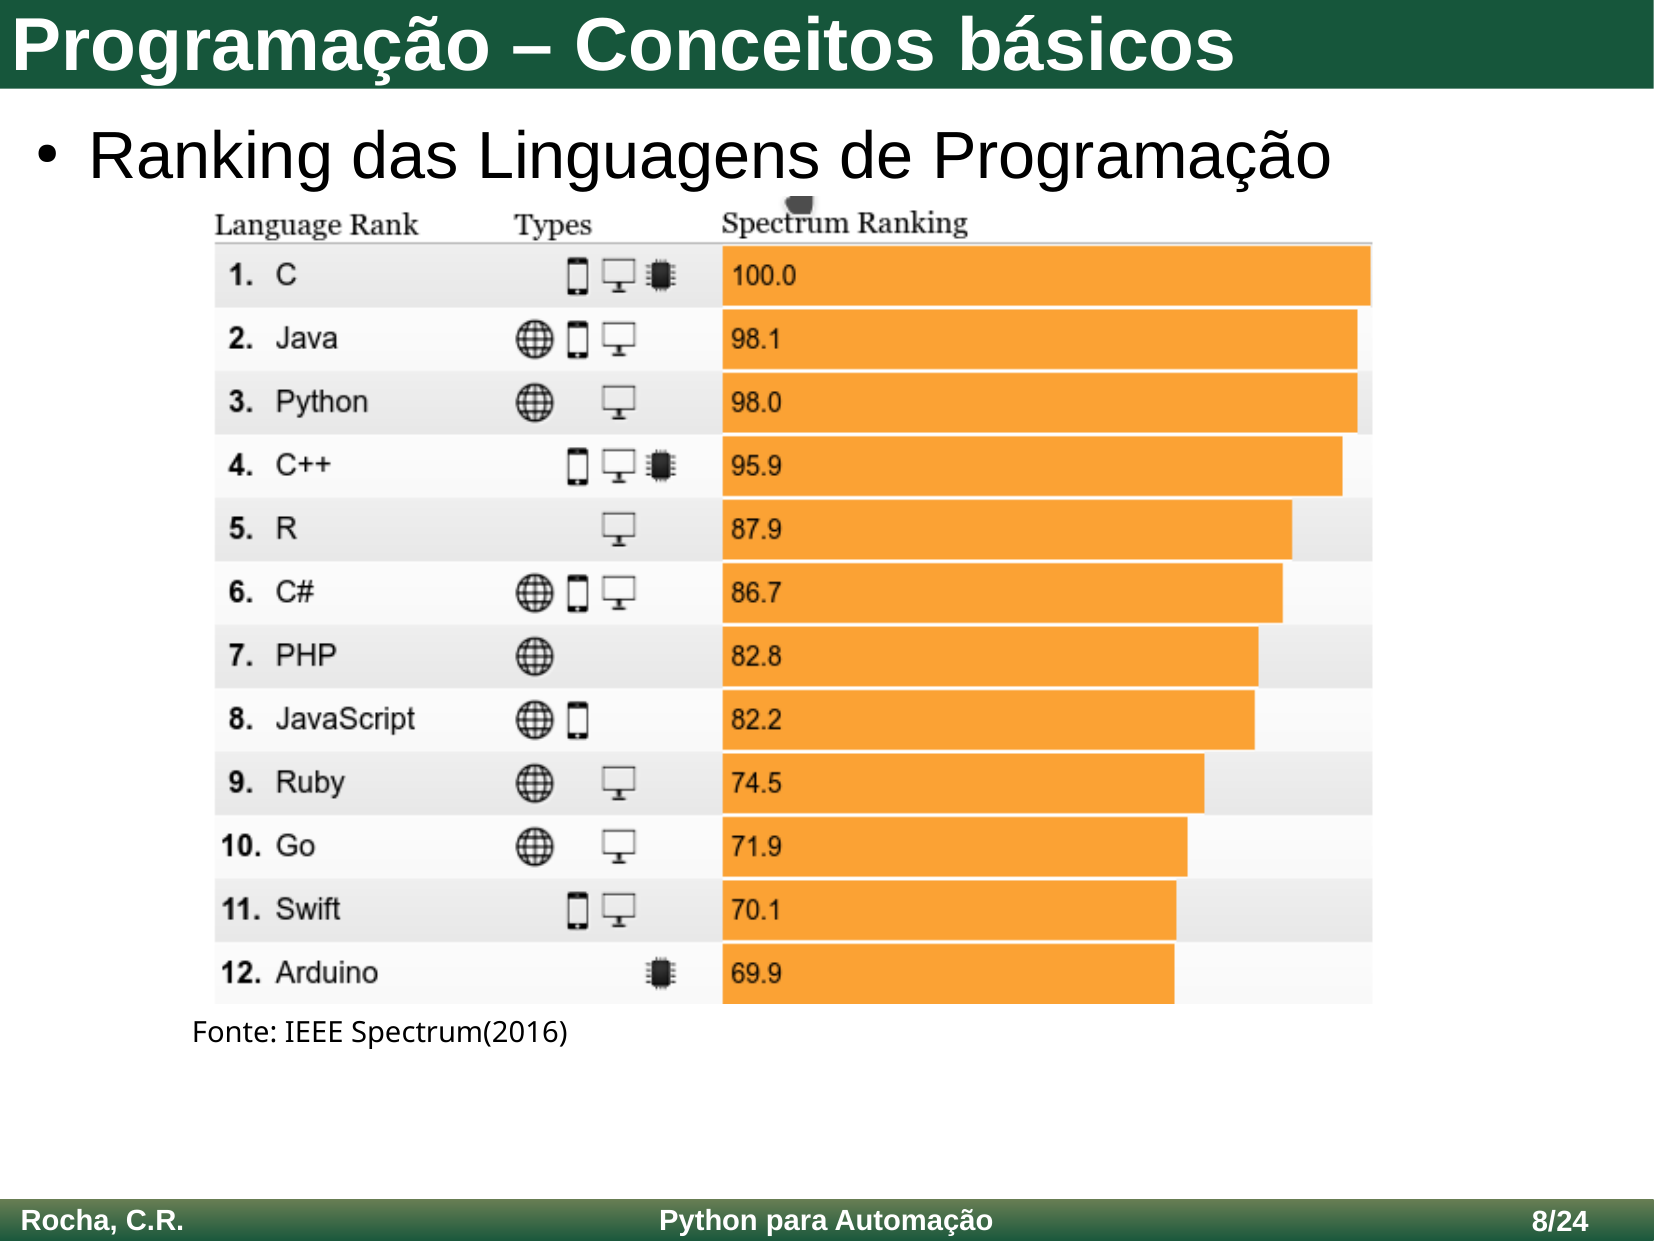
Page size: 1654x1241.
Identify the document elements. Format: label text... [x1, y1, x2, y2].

title Programação – Conceitos básicos [11, 0, 1625, 89]
list Ranking das Linguagens de Programação [17, 118, 1625, 1182]
text_box Fonte: IEEE Spectrum(2016) [177, 1003, 886, 1125]
picture [206, 196, 1399, 1004]
